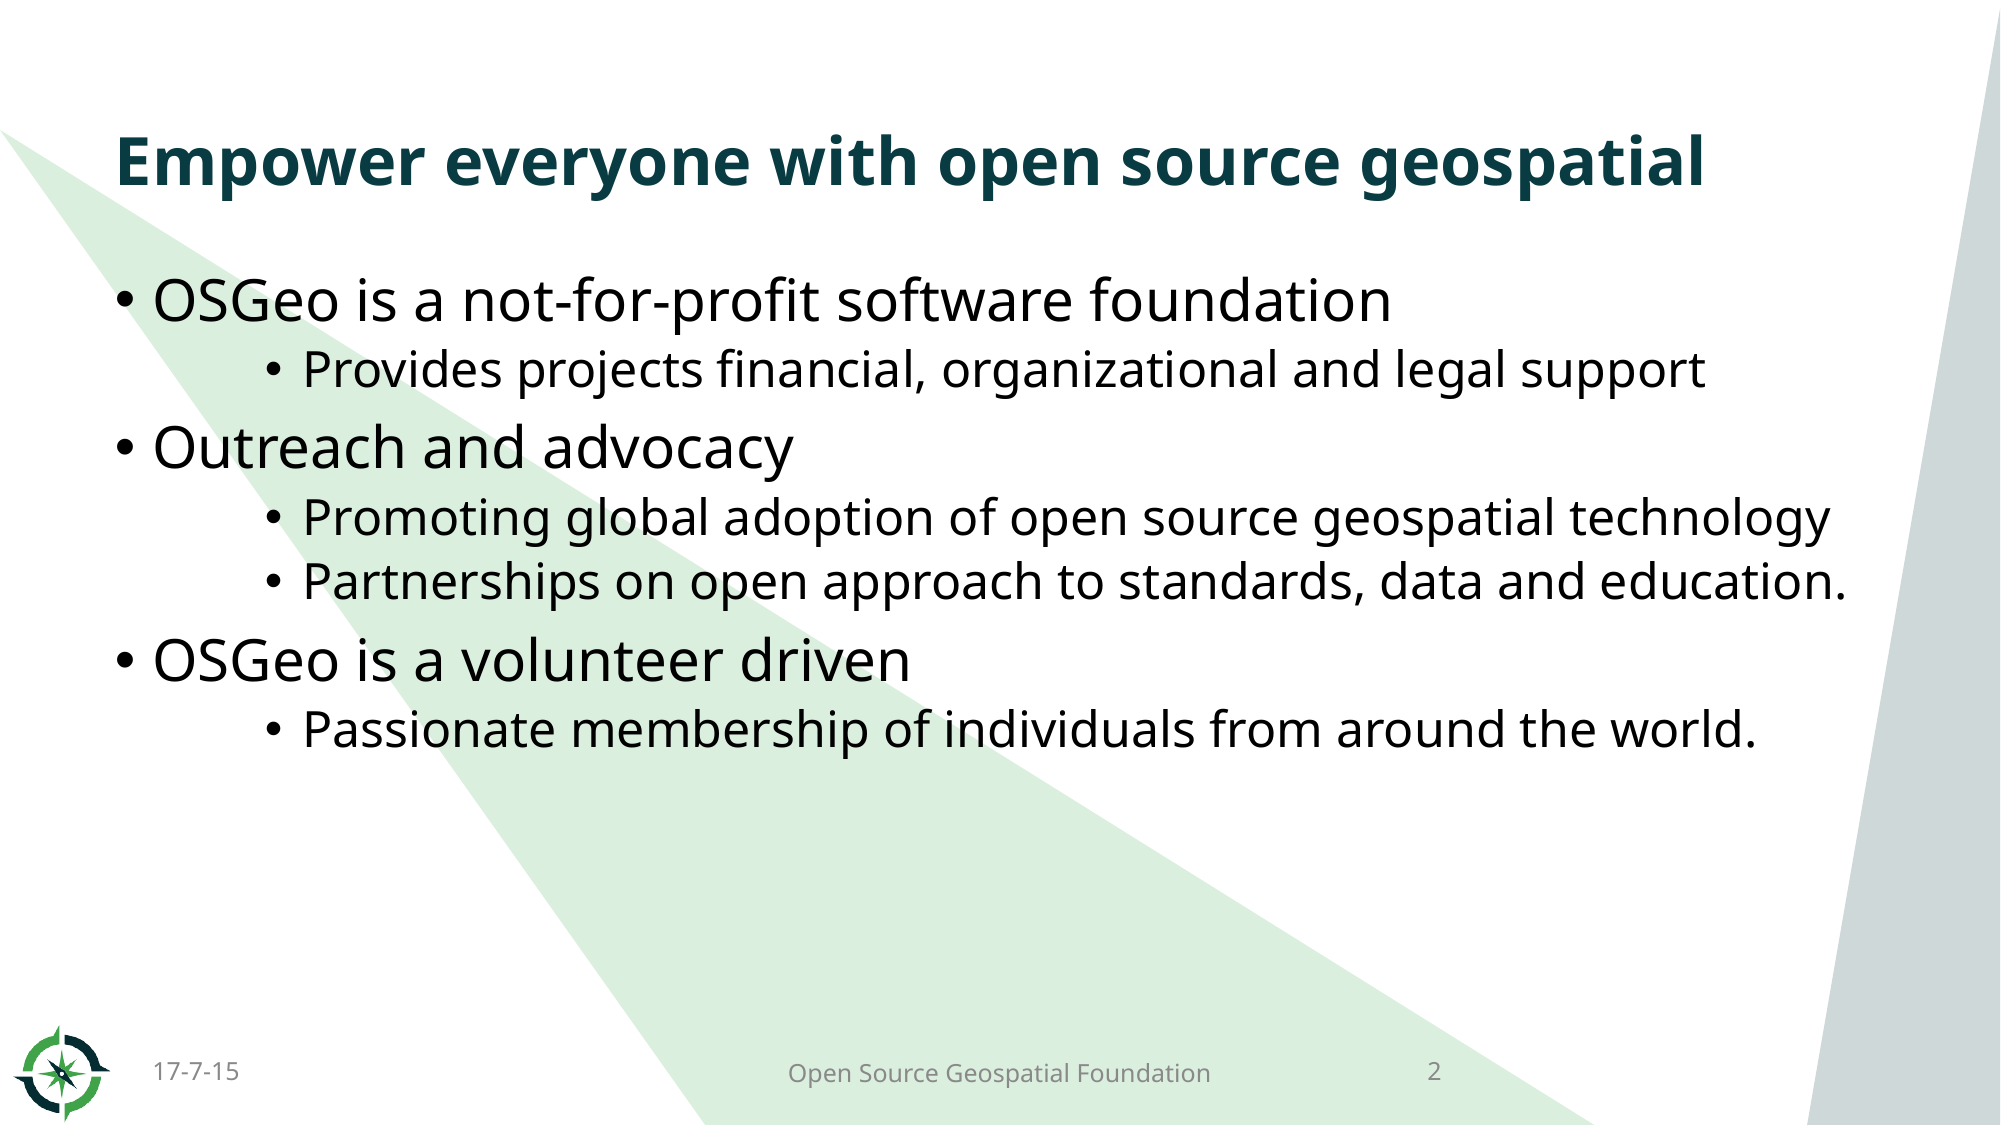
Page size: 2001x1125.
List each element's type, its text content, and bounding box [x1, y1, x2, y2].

slide_number 17-7-15 [137, 1042, 588, 1103]
picture [12, 1024, 111, 1123]
footer Open Source Geospatial Foundation [662, 1042, 1338, 1103]
slide_number <number> [1412, 1042, 1863, 1103]
list OSGeo is a not-for-profit software foundation Provides projects financial, organizational and legal support Outreach and advocacy Promoting global adoption of open source geospatial technology Partnerships on open approach to standards, data and education. OSGeo is a volunteer driven Passionate membership of individuals from around the world. [99, 263, 1900, 916]
title Empower everyone with open source geospatial [99, 44, 1900, 233]
